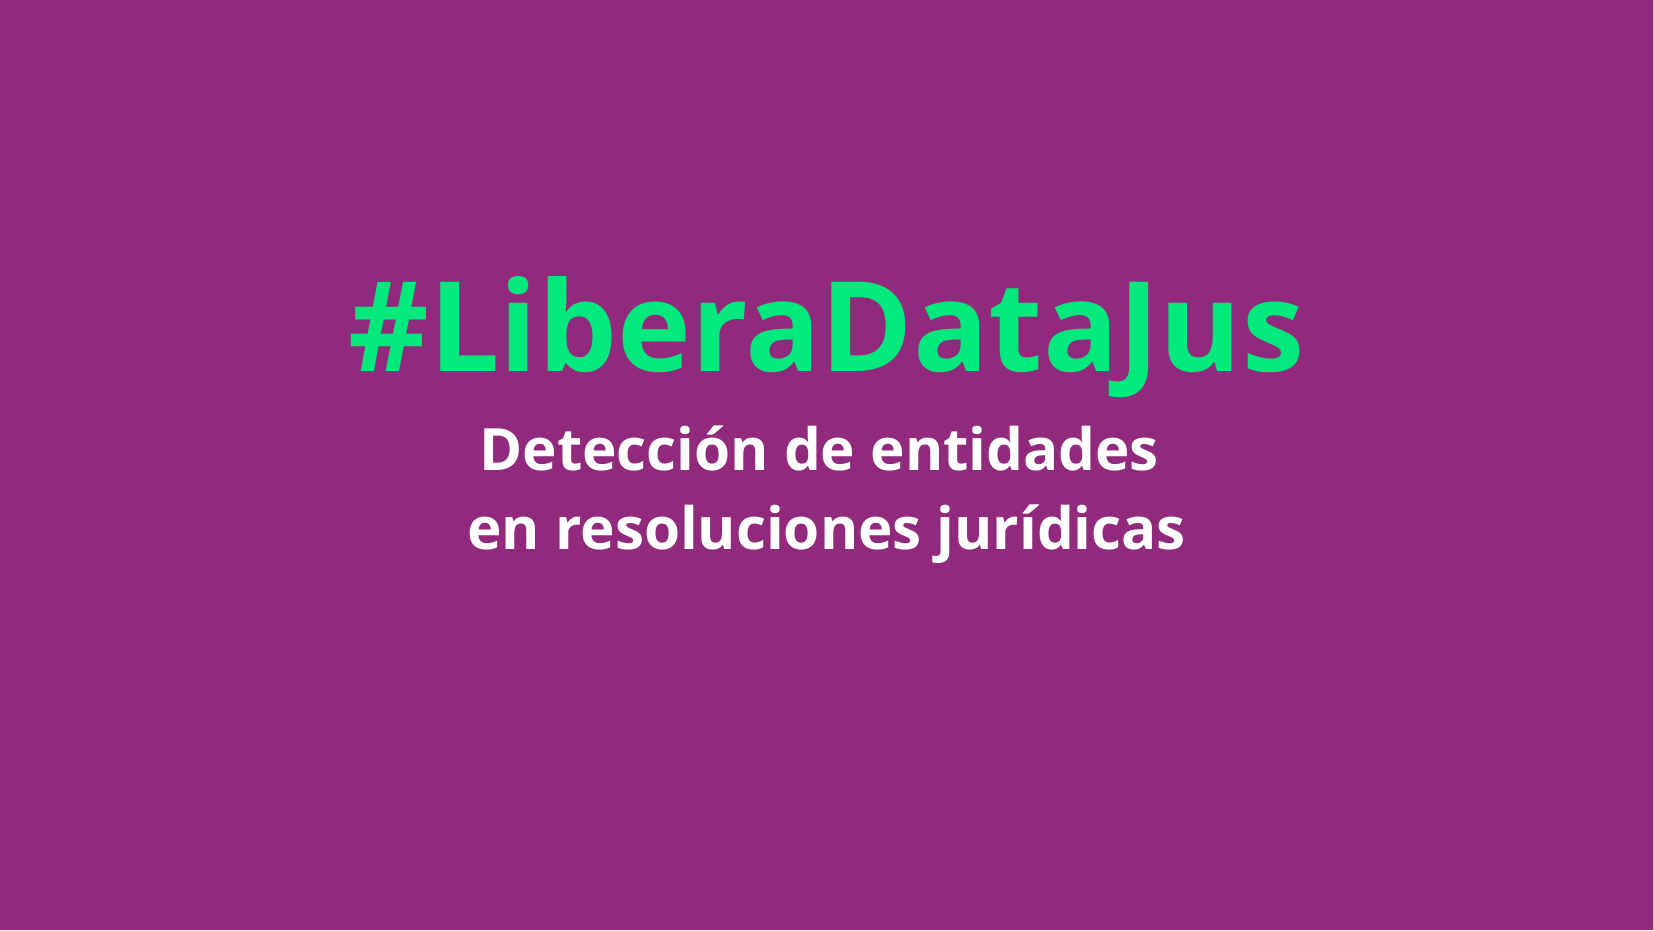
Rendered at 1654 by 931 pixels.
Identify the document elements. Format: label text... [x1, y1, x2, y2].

title #LiberaDataJus Detección de entidades en resoluciones jurídicas [82, 261, 1571, 669]
